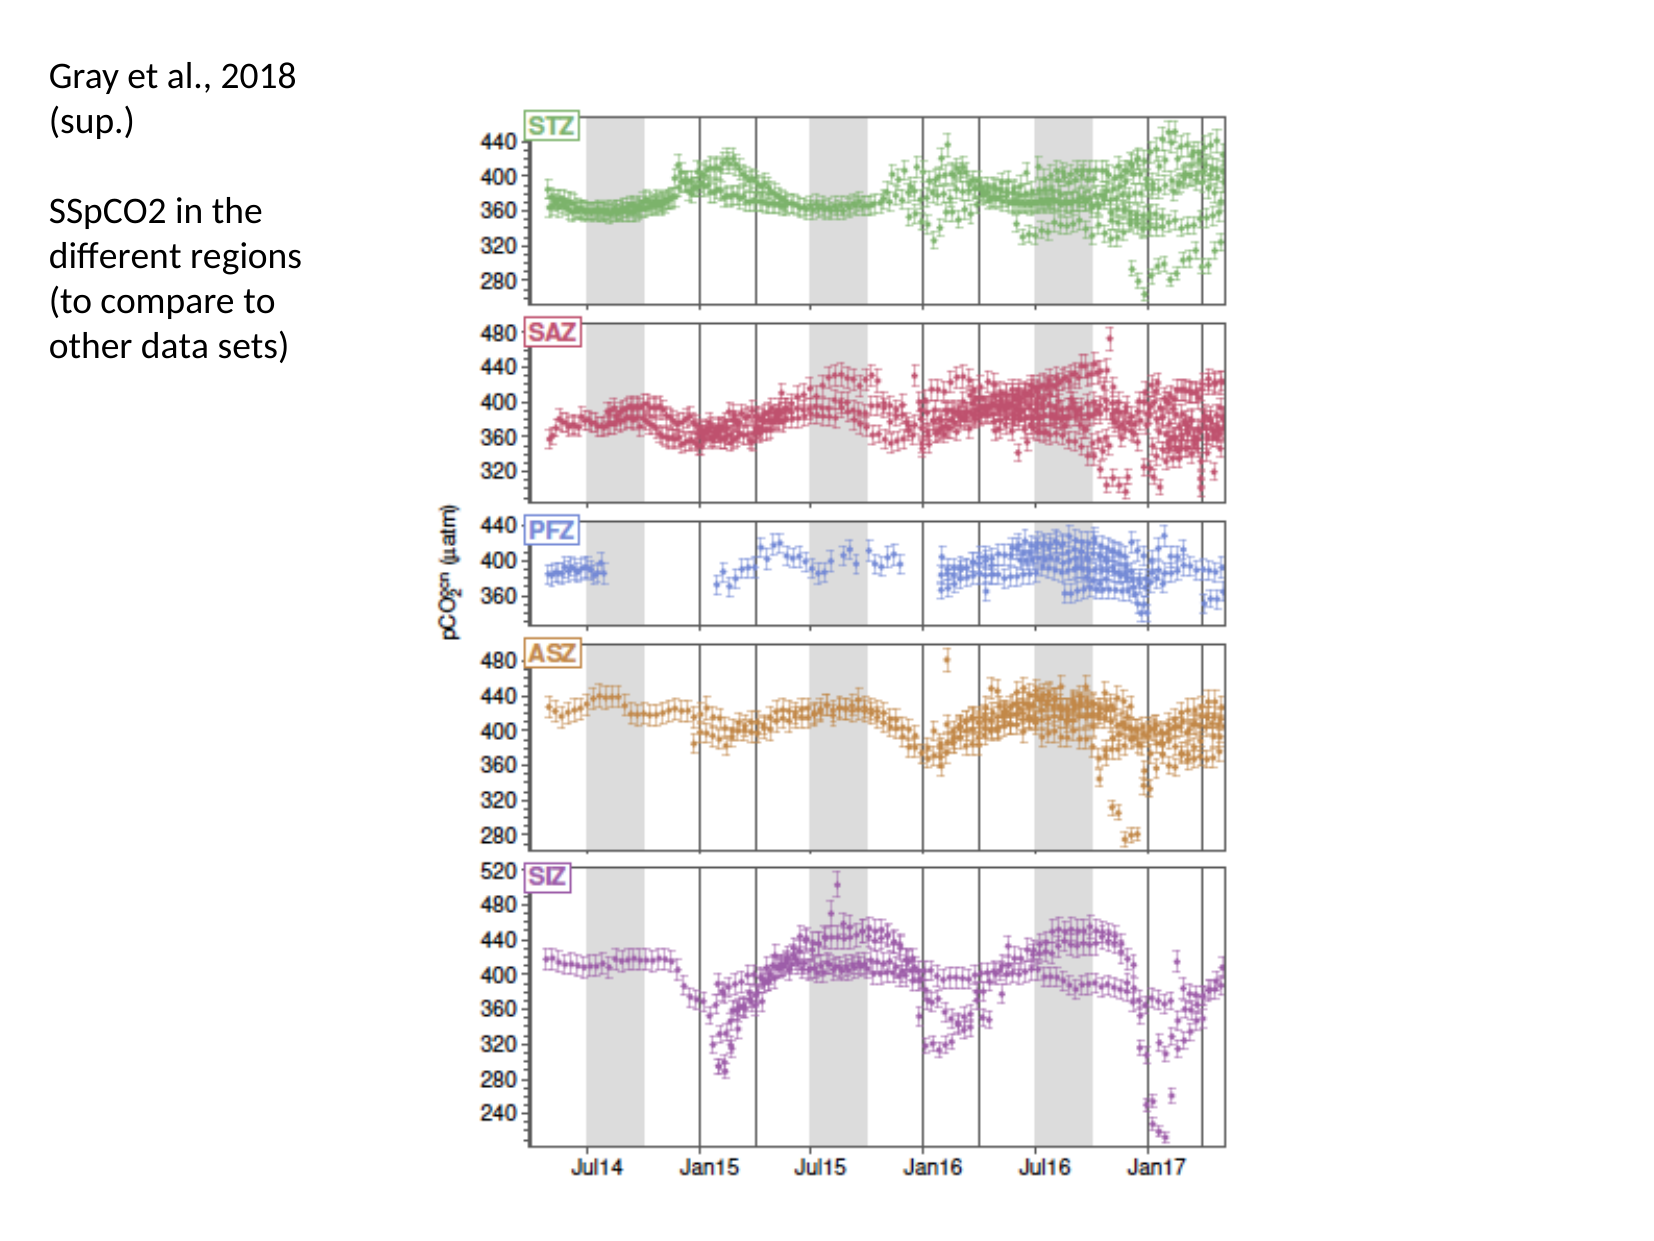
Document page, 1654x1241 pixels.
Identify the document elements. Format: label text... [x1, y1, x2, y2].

text_box Gray et al., 2018 (sup.) SSpCO2 in the different regions (to compare to other data sets) [33, 43, 344, 377]
picture [372, 52, 1281, 1188]
